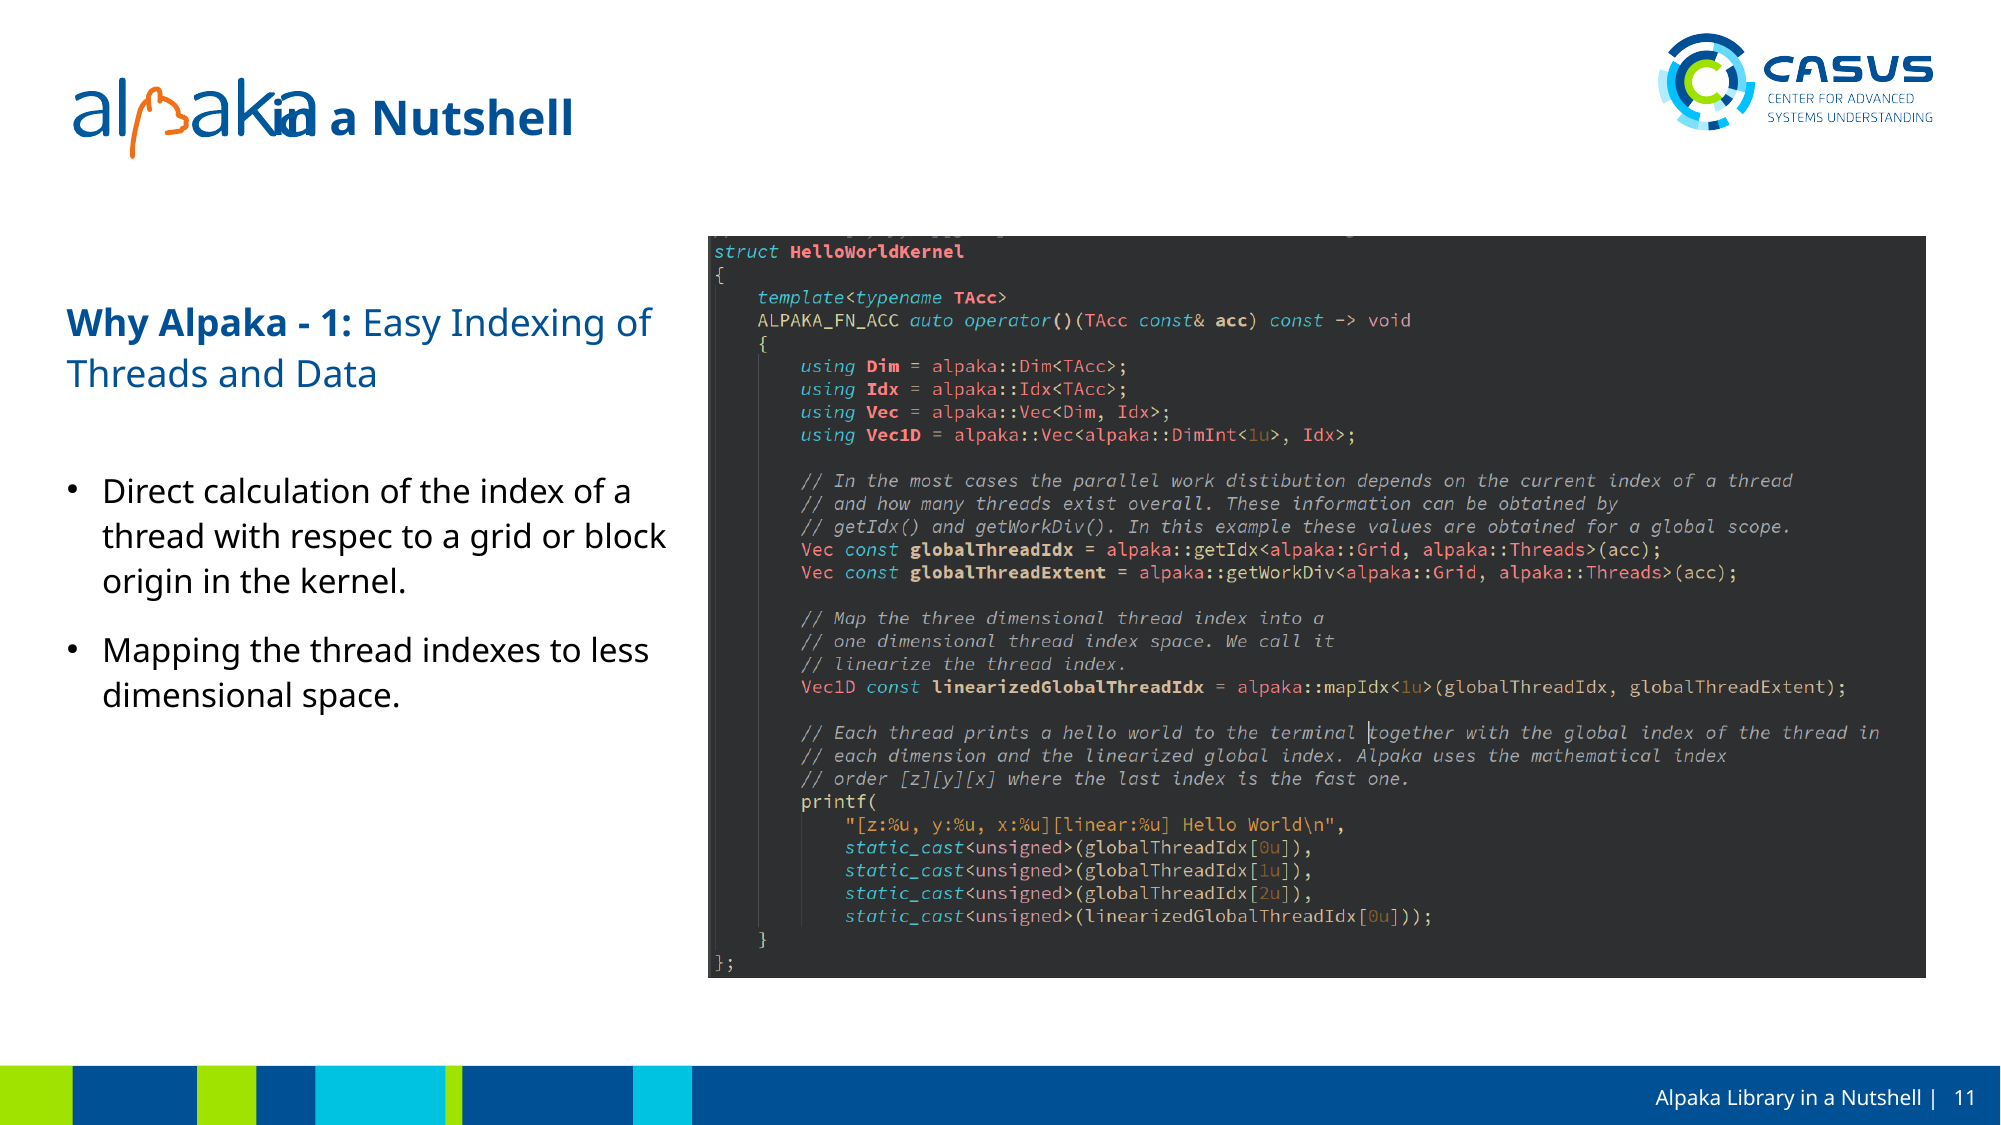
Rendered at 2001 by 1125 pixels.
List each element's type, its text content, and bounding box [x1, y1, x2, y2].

picture [72, 76, 317, 160]
picture [708, 236, 1926, 978]
title in a Nutshell [317, 82, 709, 151]
list Why Alpaka - 1: Easy Indexing of Threads and Data Direct calculation of the index of a thread with respec to a grid or block origin in the kernel. Mapping the thread indexes to less dimensional space. [66, 245, 691, 908]
picture [1658, 33, 1933, 131]
